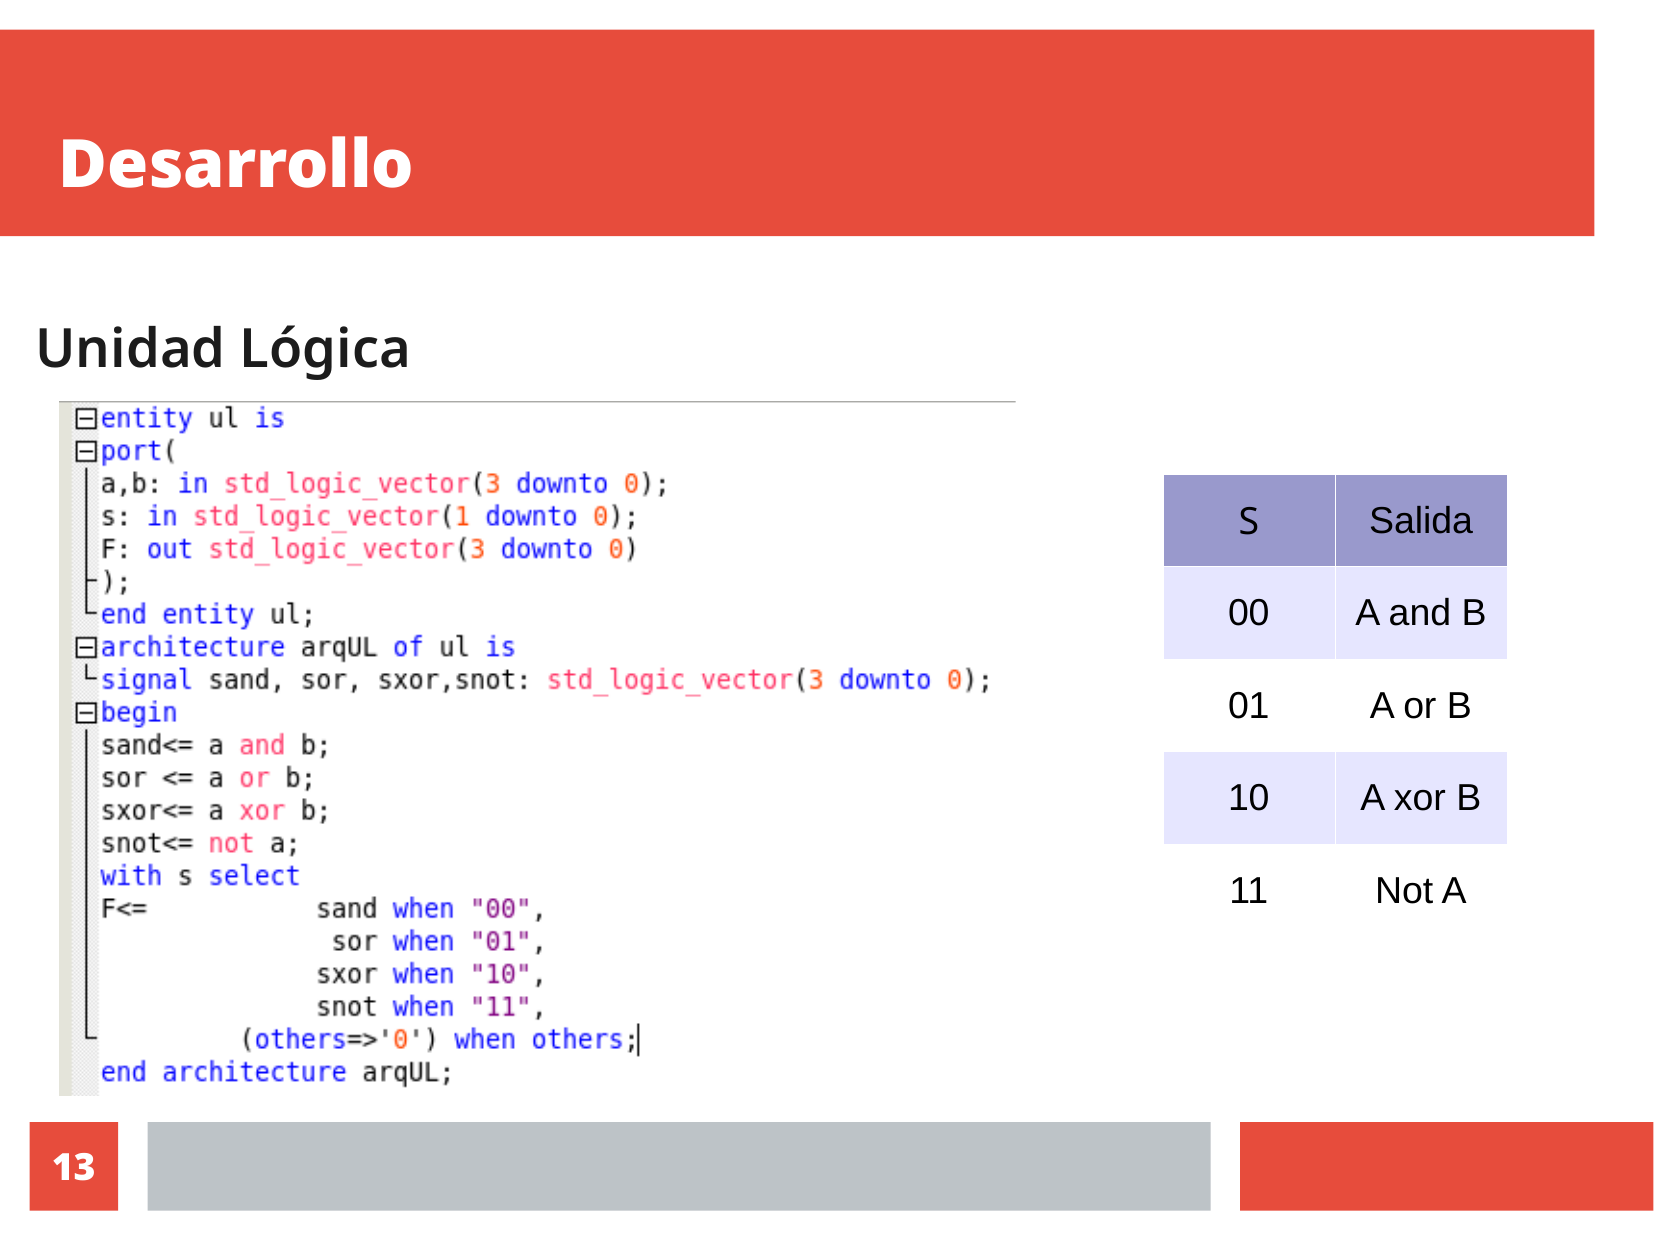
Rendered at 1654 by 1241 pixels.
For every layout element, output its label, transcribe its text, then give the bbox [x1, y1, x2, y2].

table_cell A or B [1336, 660, 1507, 751]
table_header Salida [1336, 475, 1507, 566]
table_header S [1164, 475, 1335, 566]
title Desarrollo [59, 59, 1595, 207]
table_cell A xor B [1336, 752, 1507, 844]
list Unidad Lógica [35, 309, 1542, 1078]
table_cell 11 [1164, 845, 1335, 937]
table_cell 00 [1164, 567, 1335, 659]
table_cell 10 [1164, 752, 1335, 844]
picture [59, 401, 1016, 1096]
table_cell A and B [1336, 567, 1507, 659]
table_cell Not A [1336, 845, 1507, 937]
table_cell 01 [1164, 660, 1335, 751]
